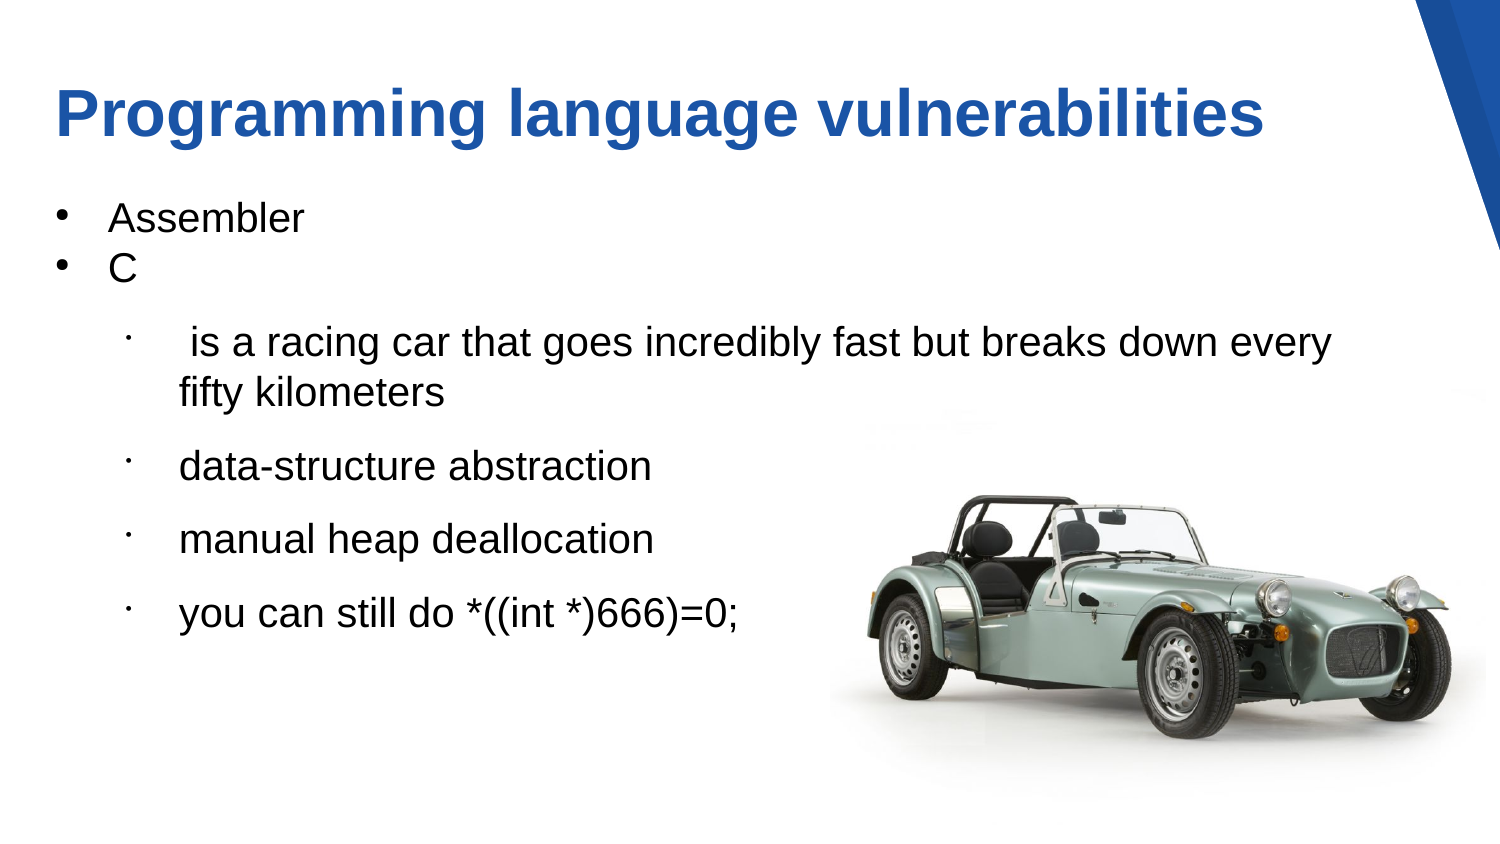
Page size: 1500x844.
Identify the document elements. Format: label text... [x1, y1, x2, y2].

title Programming language vulnerabilities [40, 97, 1306, 166]
picture [830, 389, 1486, 826]
list Assembler C is a racing car that goes incredibly fast but breaks down every fifty kilometers data-structure abstraction manual heap deallocation you can still do *((int *)666)=0; [22, 176, 1388, 844]
